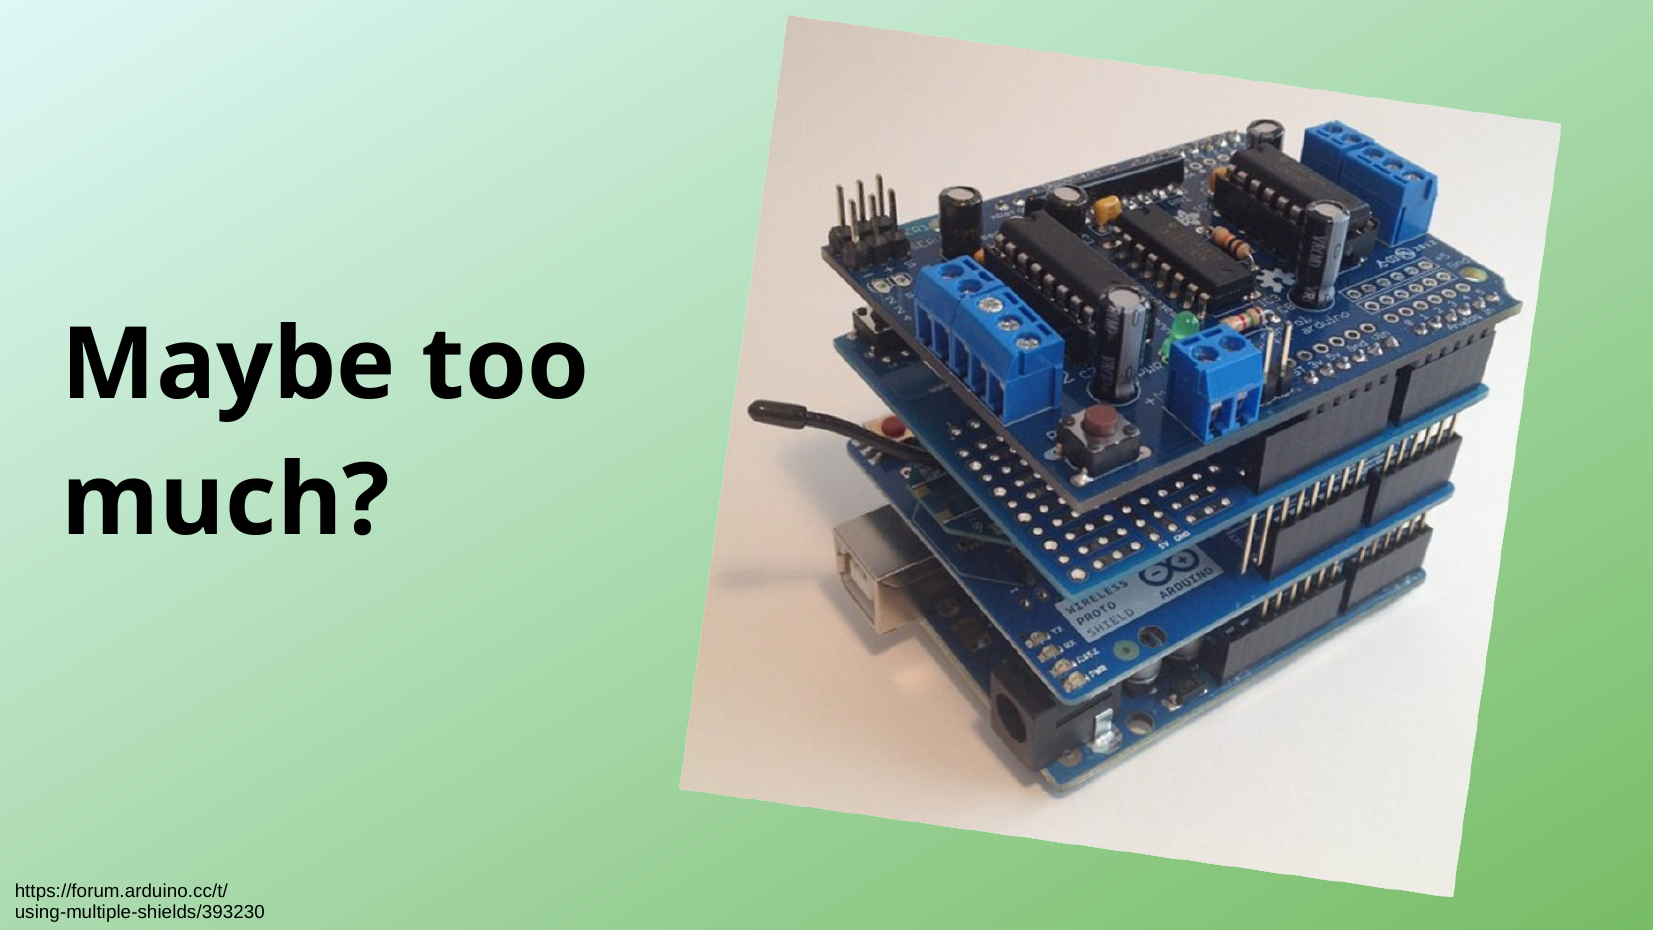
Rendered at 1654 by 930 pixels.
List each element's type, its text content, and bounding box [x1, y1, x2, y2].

picture [678, 14, 1561, 897]
text_box https://forum.arduino.cc/t/using-multiple-shields/393230 [0, 873, 291, 930]
text_box Maybe too much? [47, 283, 628, 708]
